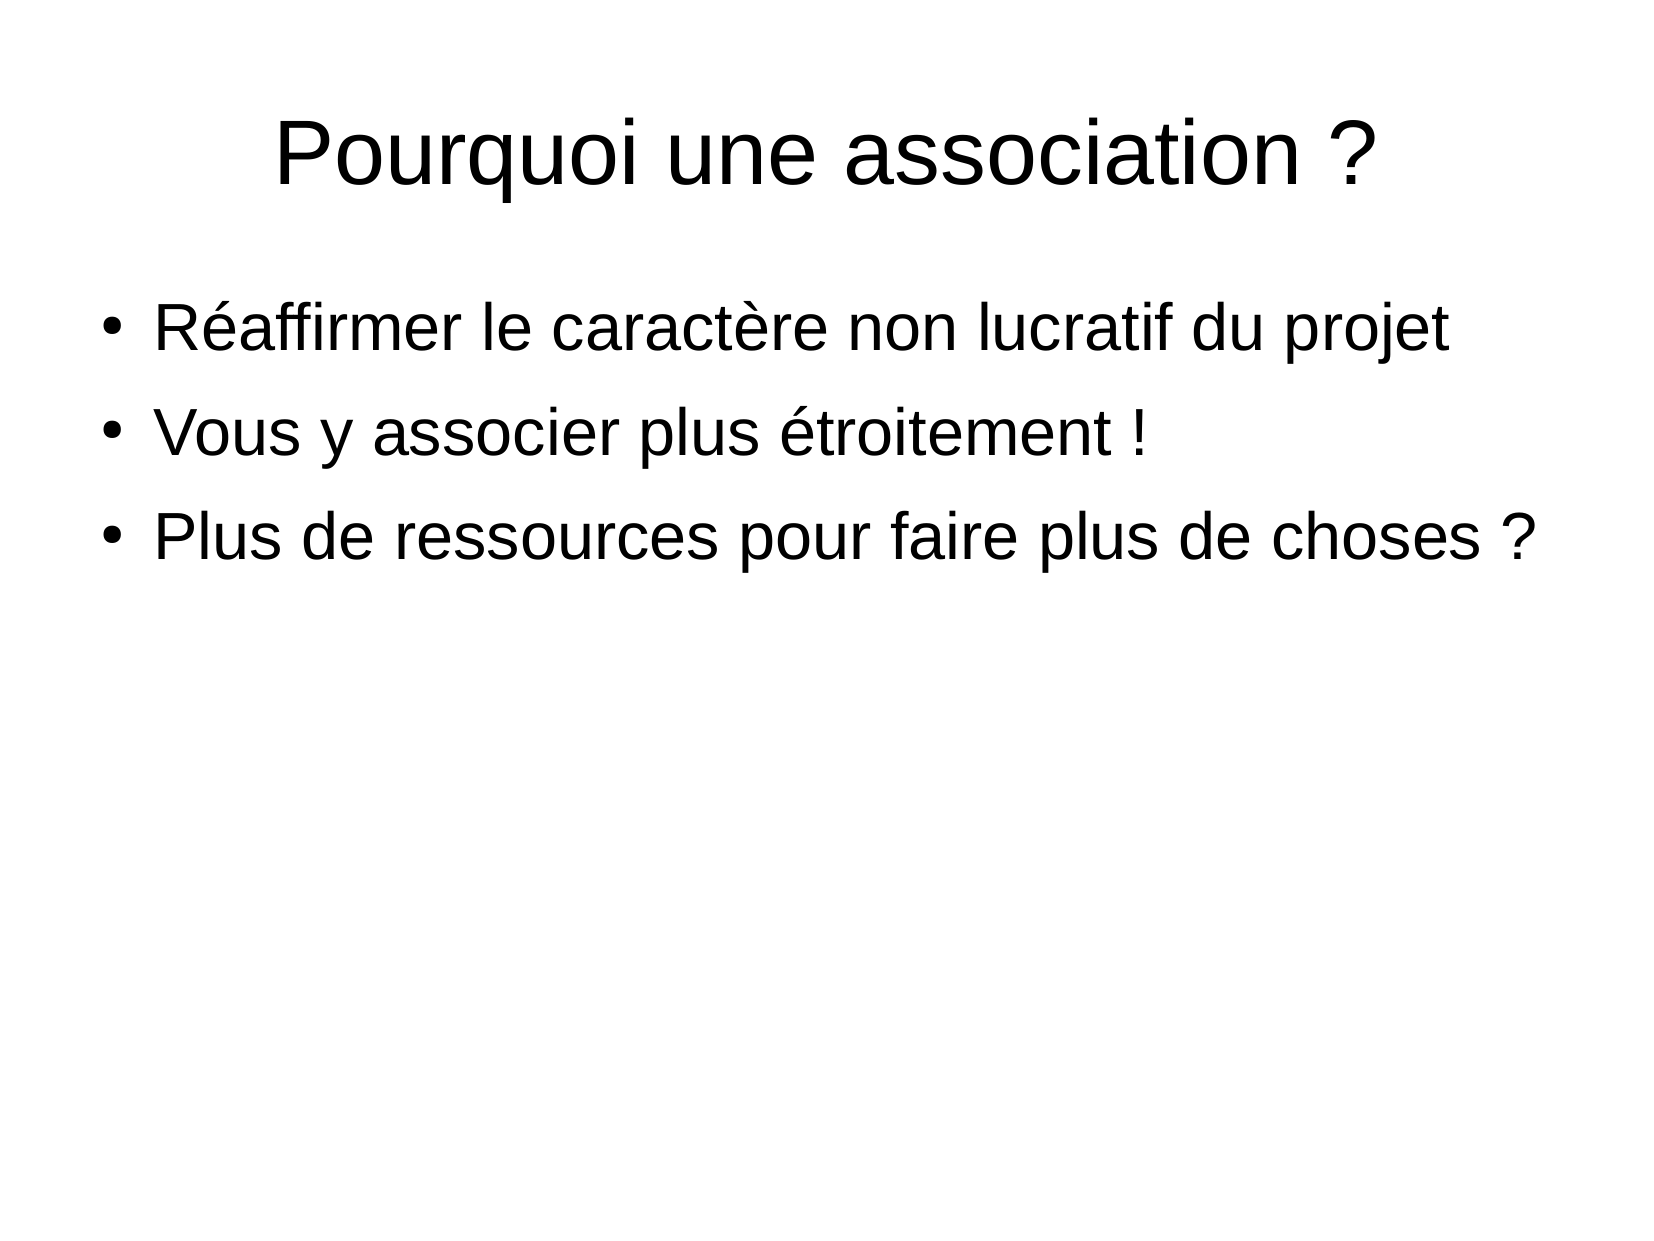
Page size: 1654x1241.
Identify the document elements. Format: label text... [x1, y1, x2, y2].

title Pourquoi une association ? [82, 49, 1571, 257]
list Réaffirmer le caractère non lucratif du projet Vous y associer plus étroitement ! Plus de ressources pour faire plus de choses ? [82, 290, 1571, 1109]
